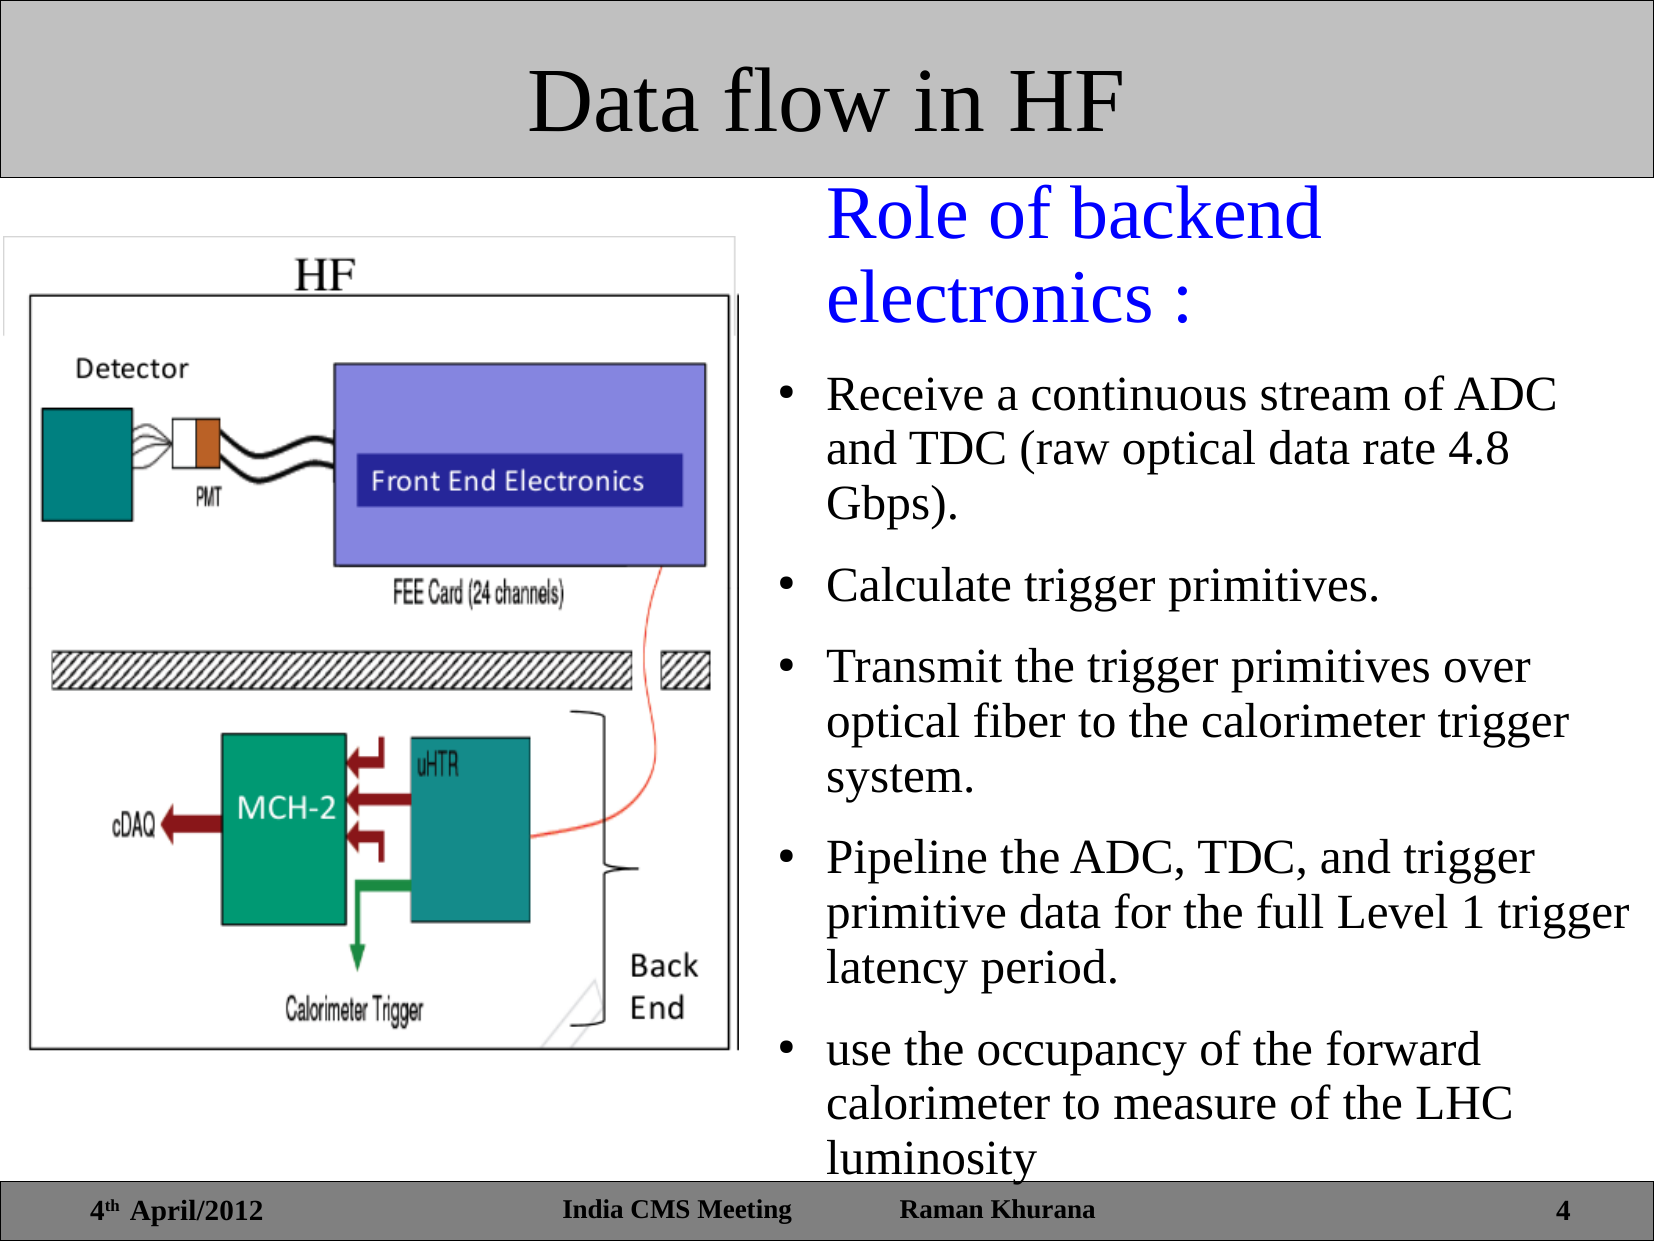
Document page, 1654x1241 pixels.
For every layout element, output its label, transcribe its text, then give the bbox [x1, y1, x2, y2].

title Data flow in HF [82, 35, 1571, 166]
picture [3, 236, 739, 1102]
list Role of backend electronics : Receive a continuous stream of ADC and TDC (raw optical data rate 4.8 Gbps). Calculate trigger primitives. Transmit the trigger primitives over optical fiber to the calorimeter trigger system. Pipeline the ADC, TDC, and trigger primitive data for the full Level 1 trigger latency period. use the occupancy of the forward calorimeter to measure of the LHC luminosity [761, 171, 1636, 1193]
